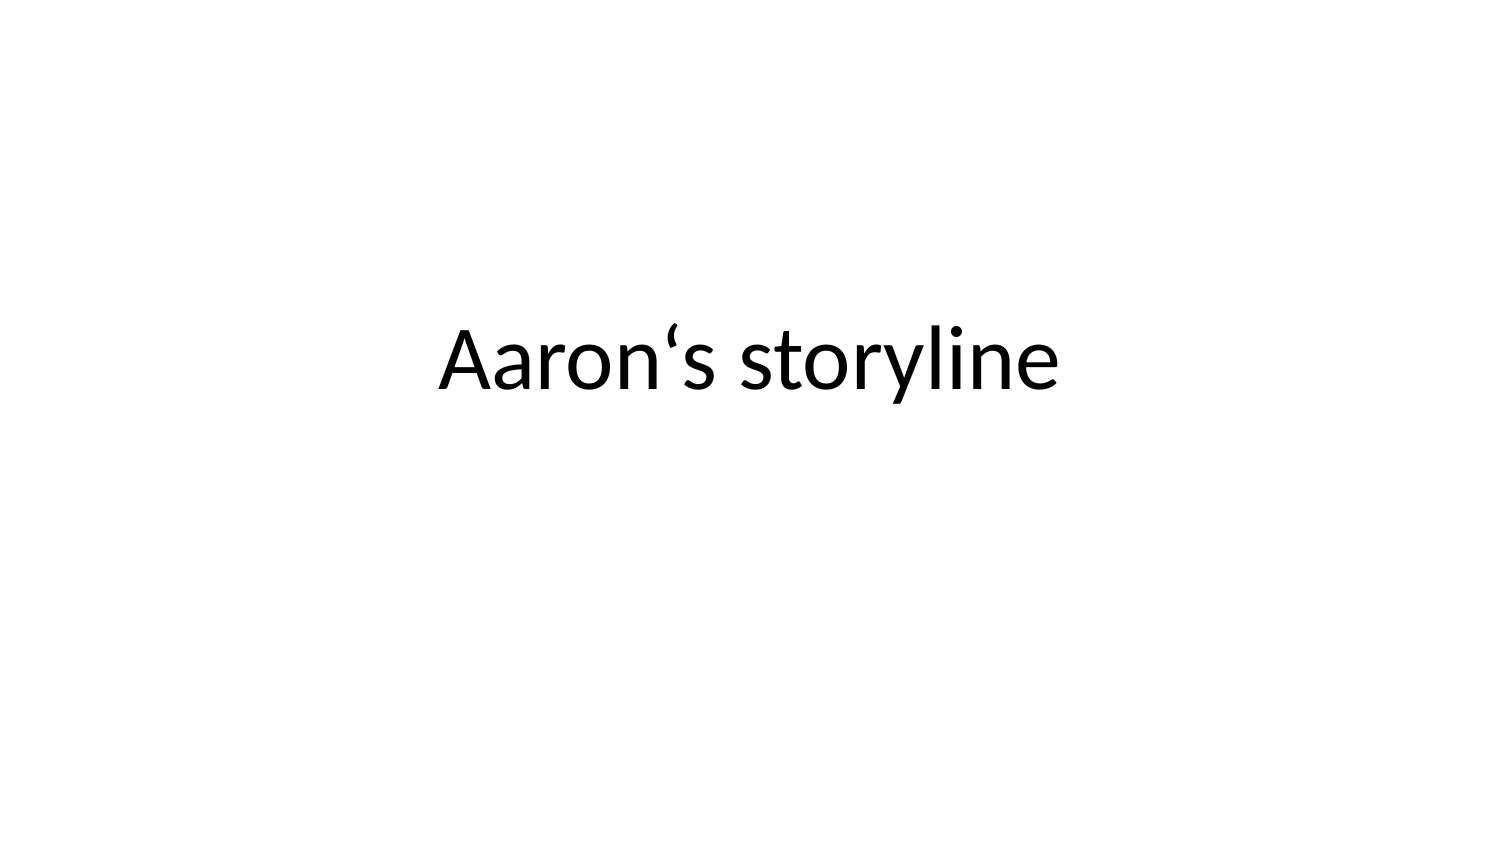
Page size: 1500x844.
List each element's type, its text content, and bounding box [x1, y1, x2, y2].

title Aaron‘s storyline [112, 262, 1388, 443]
